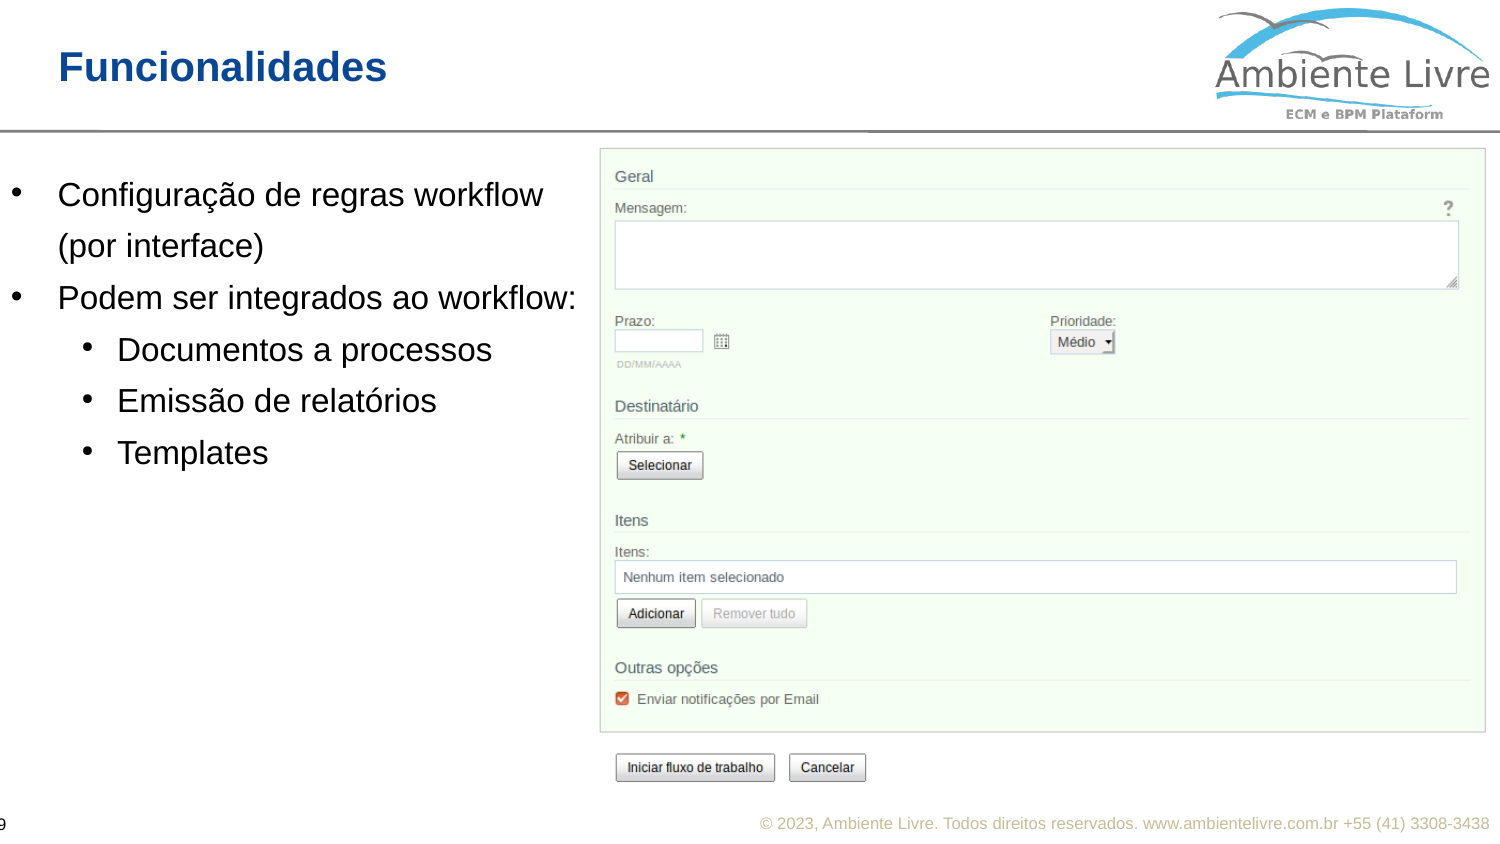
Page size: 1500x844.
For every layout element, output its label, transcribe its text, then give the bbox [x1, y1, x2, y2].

text_box Configuração de regras workflow (por interface) Podem ser integrados ao workflow: Documentos a processos Emissão de relatórios Templates [0, 165, 590, 479]
title Funcionalidades [43, 8, 1127, 129]
picture [1215, 8, 1489, 119]
picture [590, 141, 1489, 792]
